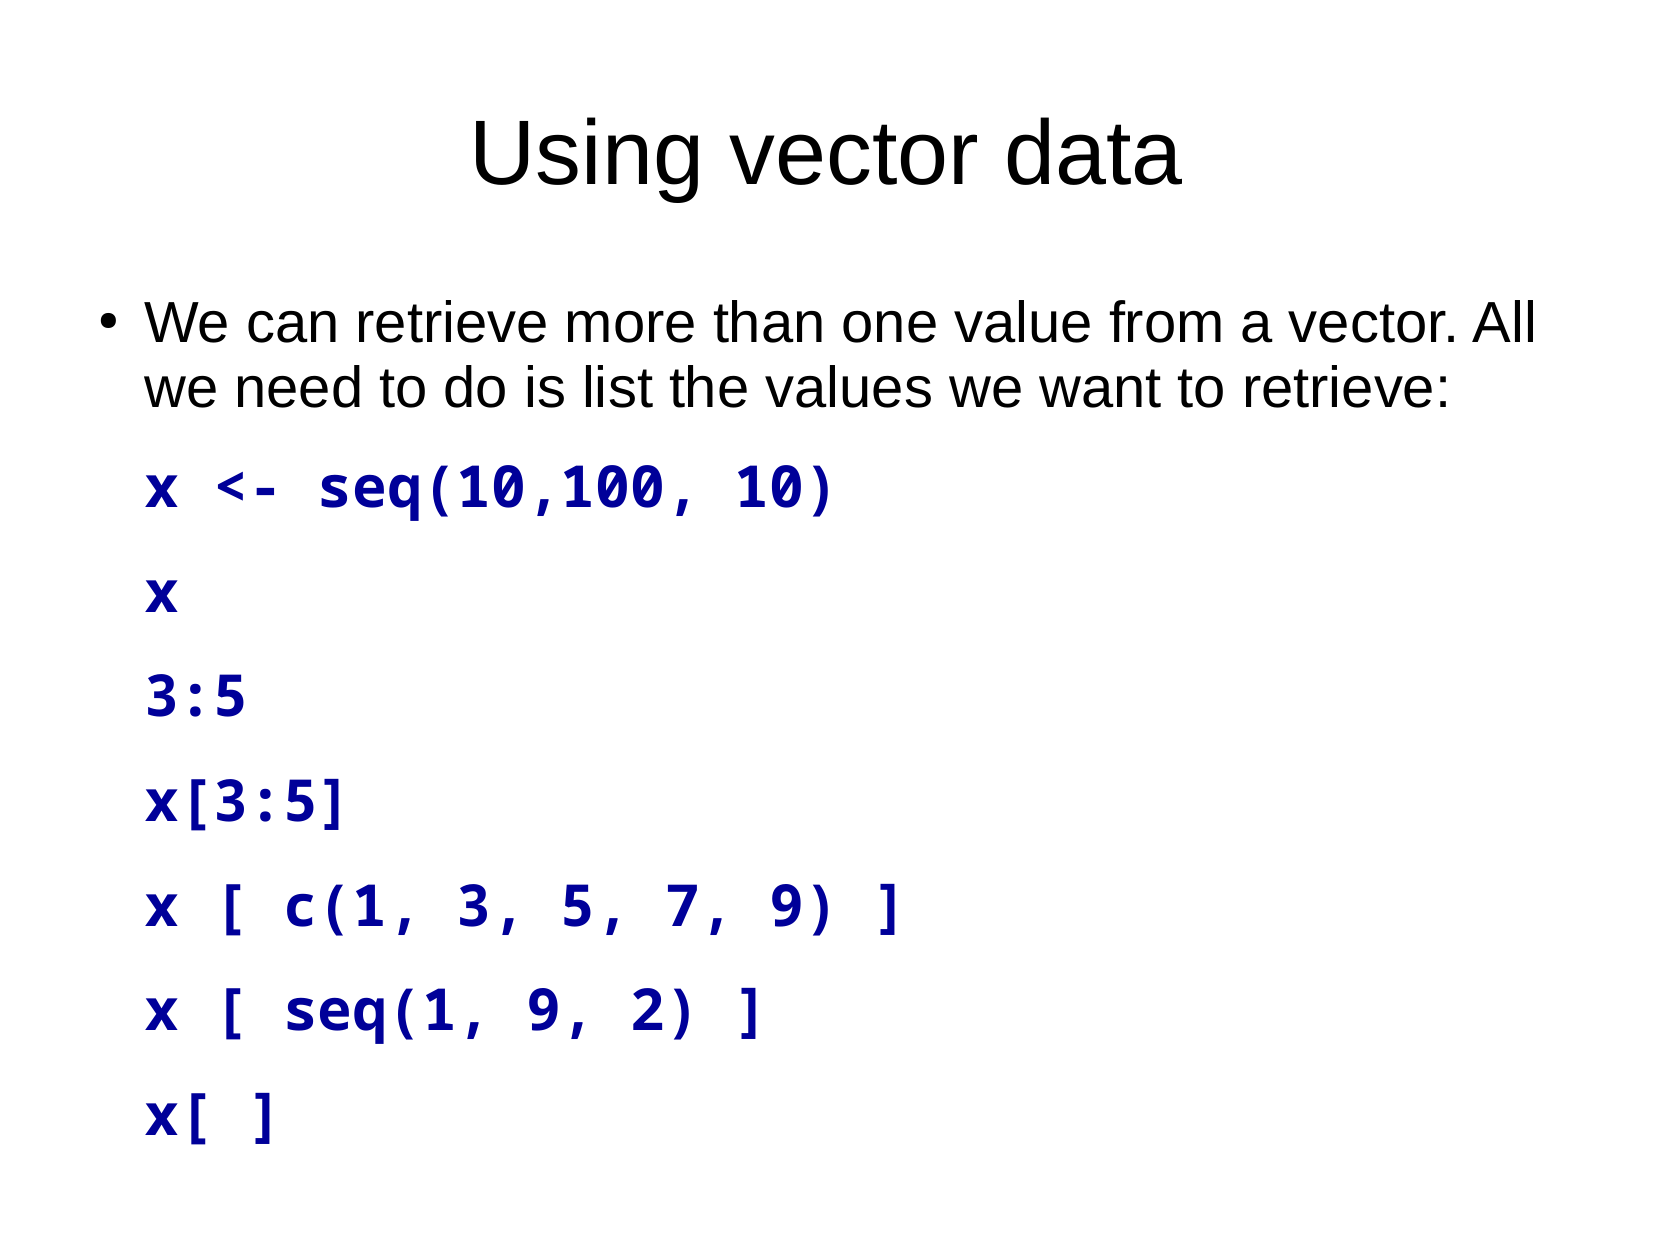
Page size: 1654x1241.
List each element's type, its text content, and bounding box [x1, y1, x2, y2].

list We can retrieve more than one value from a vector. All we need to do is list the values we want to retrieve: x <- seq(10,100, 10) x 3:5 x[3:5] x [ c(1, 3, 5, 7, 9) ] x [ seq(1, 9, 2) ] x[ ] [82, 290, 1571, 1170]
title Using vector data [82, 49, 1571, 257]
